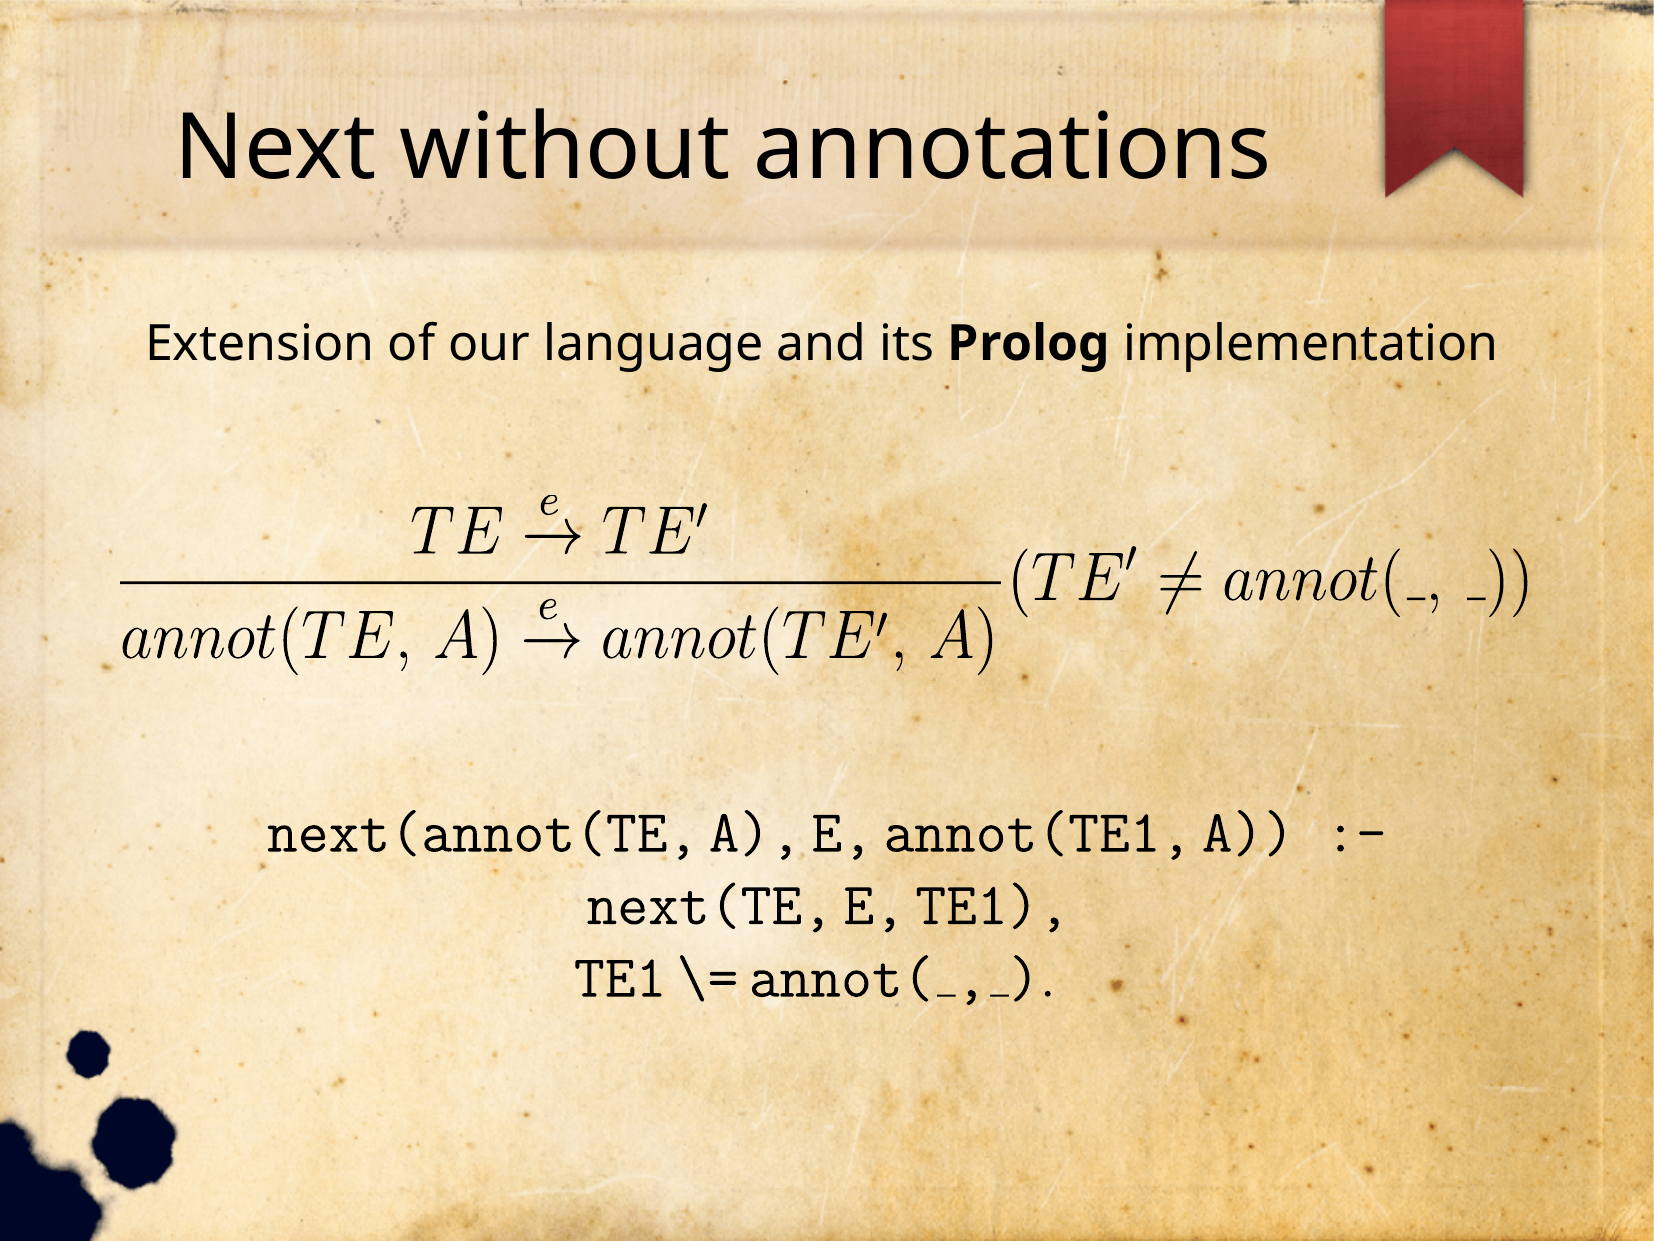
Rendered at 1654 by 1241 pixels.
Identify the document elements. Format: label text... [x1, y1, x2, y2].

title Next without annotations [82, 12, 1366, 273]
text_box Extension of our language and its Prolog implementation [90, 300, 1555, 386]
picture [0, 0, 1654, 1241]
